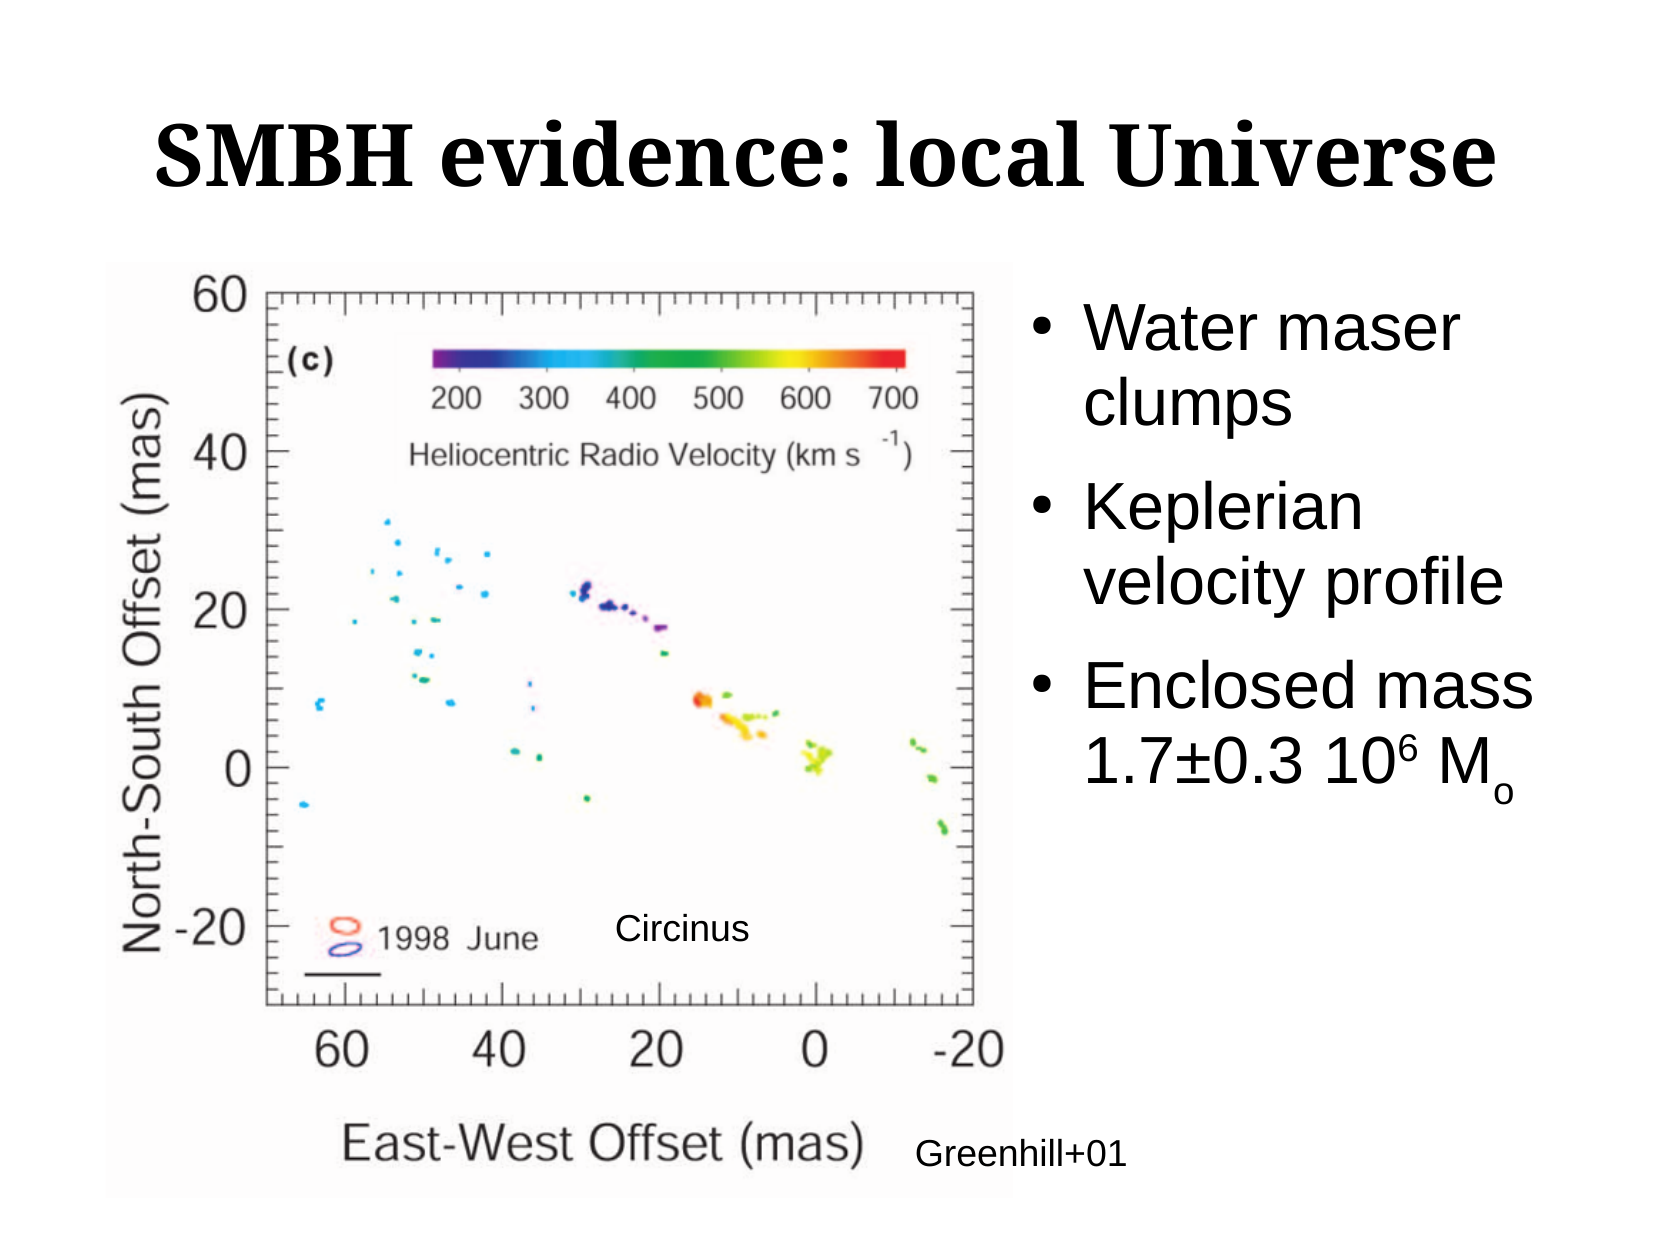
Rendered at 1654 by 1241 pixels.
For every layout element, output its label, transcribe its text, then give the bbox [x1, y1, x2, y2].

title SMBH evidence: local Universe [82, 49, 1571, 257]
picture [67, 262, 1013, 1199]
list Water maser clumps Keplerian velocity profile Enclosed mass 1.7±0.3 106 Mo [1013, 290, 1571, 1126]
text_box Greenhill+01 [900, 1125, 1463, 1182]
text_box Circinus [600, 900, 901, 957]
